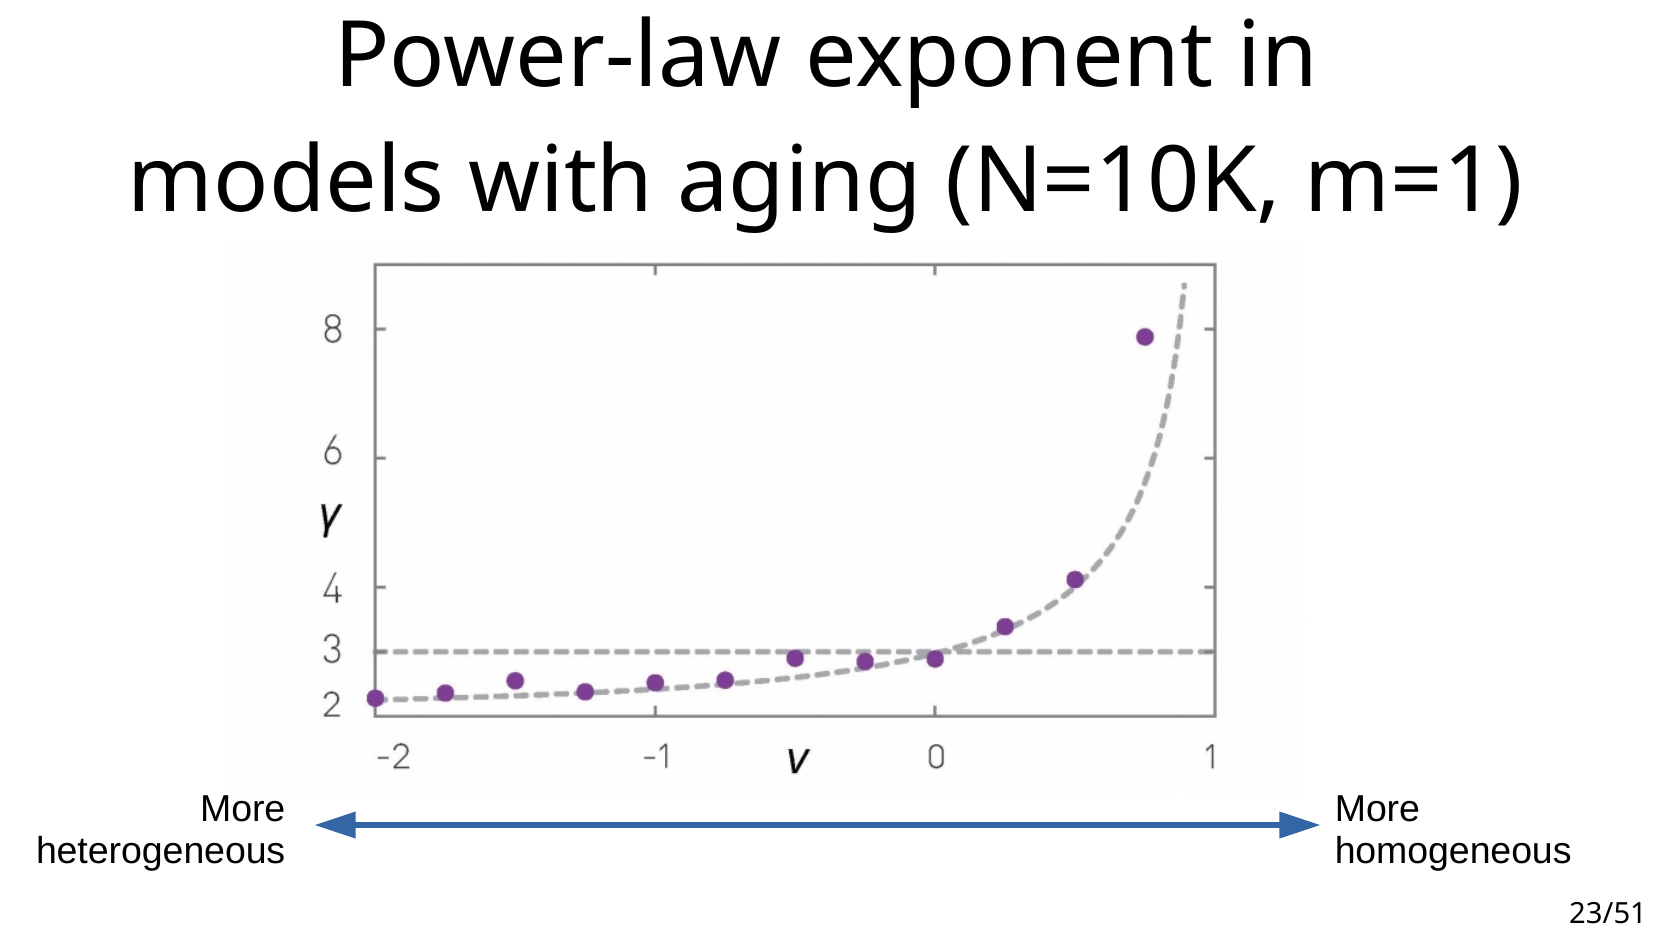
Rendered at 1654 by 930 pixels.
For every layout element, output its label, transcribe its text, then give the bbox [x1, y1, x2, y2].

text_box More heterogeneous [15, 780, 301, 879]
title Power-law exponent in models with aging (N=10K, m=1) [82, 0, 1571, 243]
text_box More homogeneous [1320, 780, 1651, 879]
picture [224, 240, 1306, 795]
